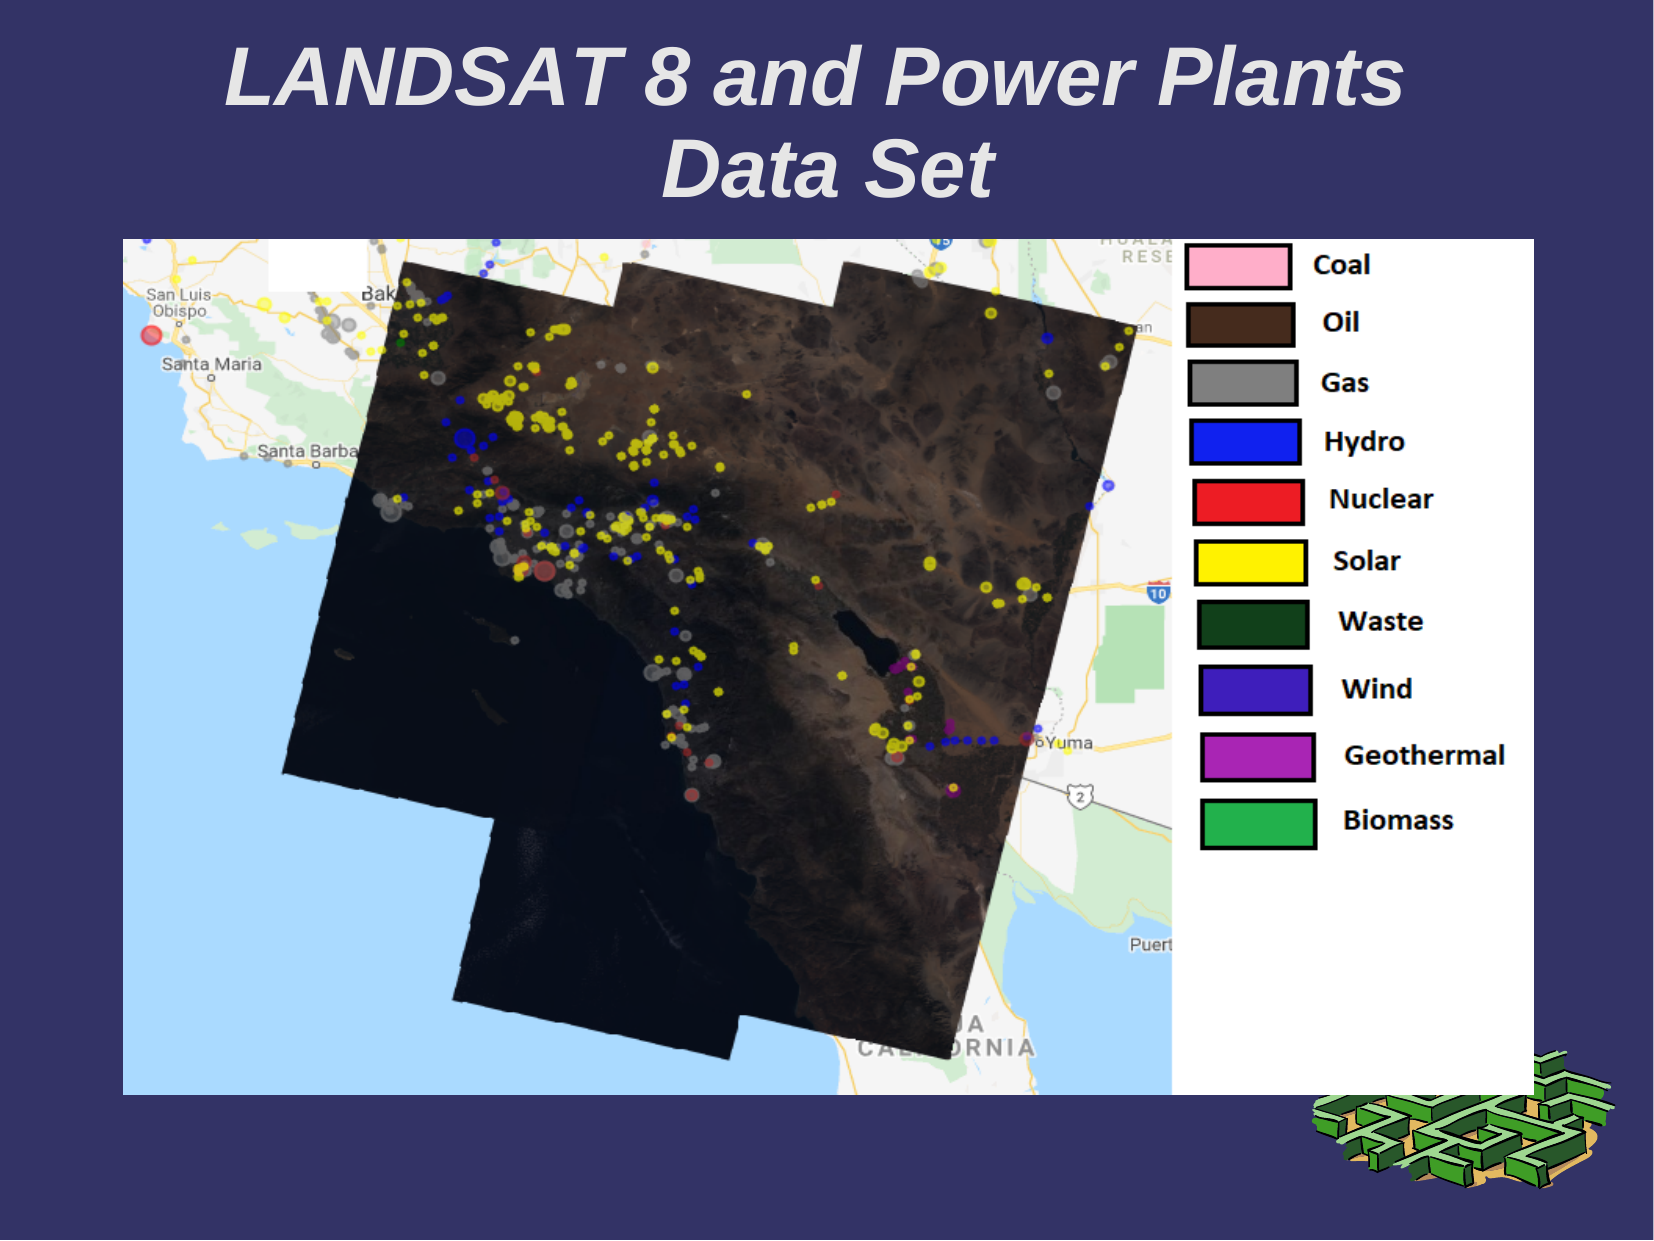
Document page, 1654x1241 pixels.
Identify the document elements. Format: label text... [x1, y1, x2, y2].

title LANDSAT 8 and Power Plants Data Set [121, 19, 1534, 227]
picture [123, 239, 1534, 1096]
